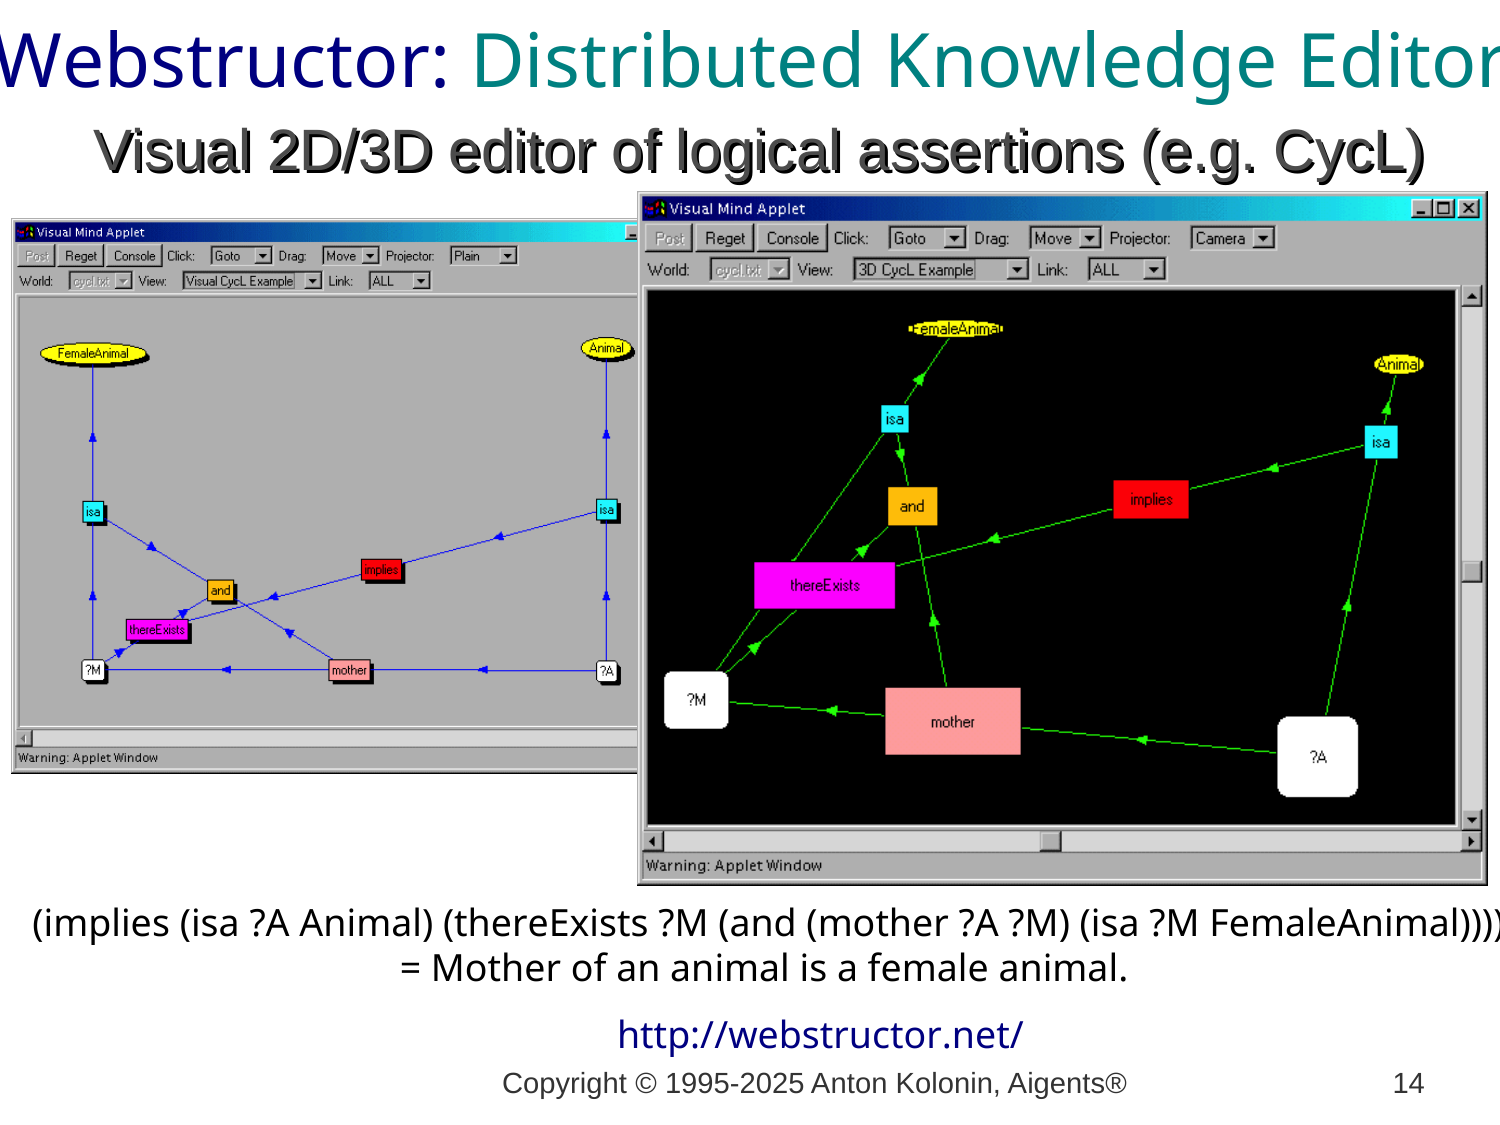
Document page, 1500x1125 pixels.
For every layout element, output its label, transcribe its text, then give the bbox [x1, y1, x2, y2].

text_box http://webstructor.net/ [602, 1003, 1015, 1065]
title Visual 2D/3D editor of logical assertions (e.g. CycL) [0, 119, 1500, 194]
text_box Webstructor: Distributed Knowledge Editor [0, 0, 1500, 119]
picture [11, 191, 1488, 886]
text_box (implies (isa ?A Animal) (thereExists ?M (and (mother ?A ?M) (isa ?M FemaleAnimal)))) = Mother of an animal is a female animal. [17, 891, 1488, 1042]
